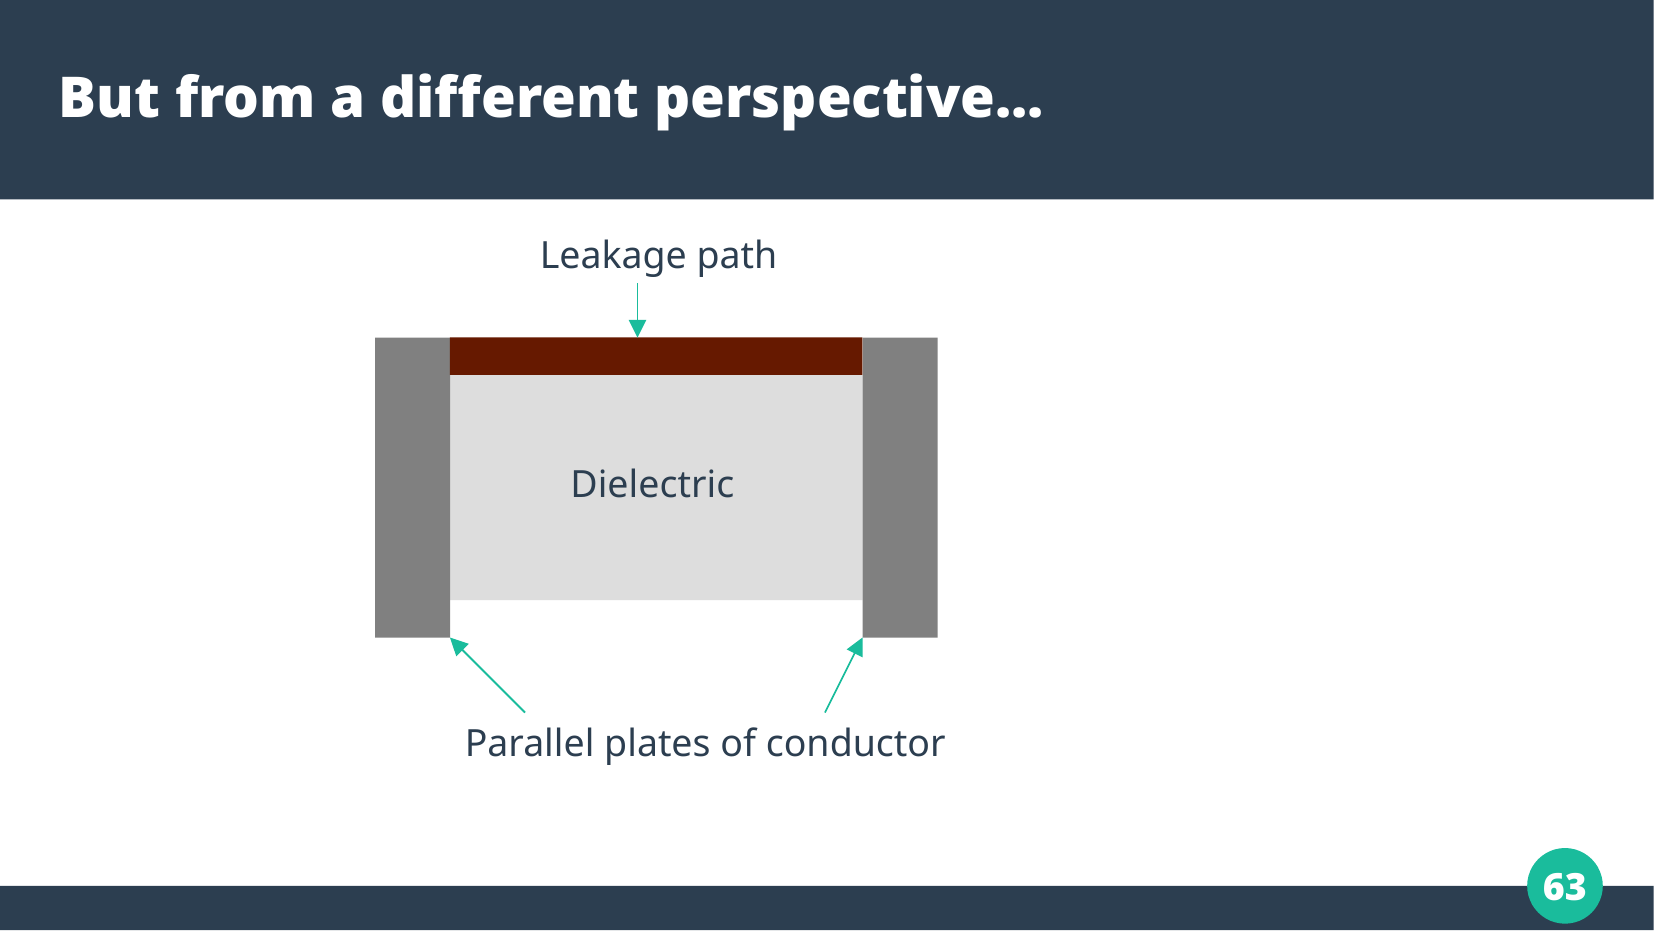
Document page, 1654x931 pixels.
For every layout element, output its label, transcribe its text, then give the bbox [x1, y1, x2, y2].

text_box Leakage path [525, 225, 810, 284]
text_box Dielectric [555, 453, 764, 513]
title But from a different perspective... [59, 37, 1595, 155]
text_box [375, 337, 938, 638]
text_box Parallel plates of conductor [450, 712, 992, 771]
